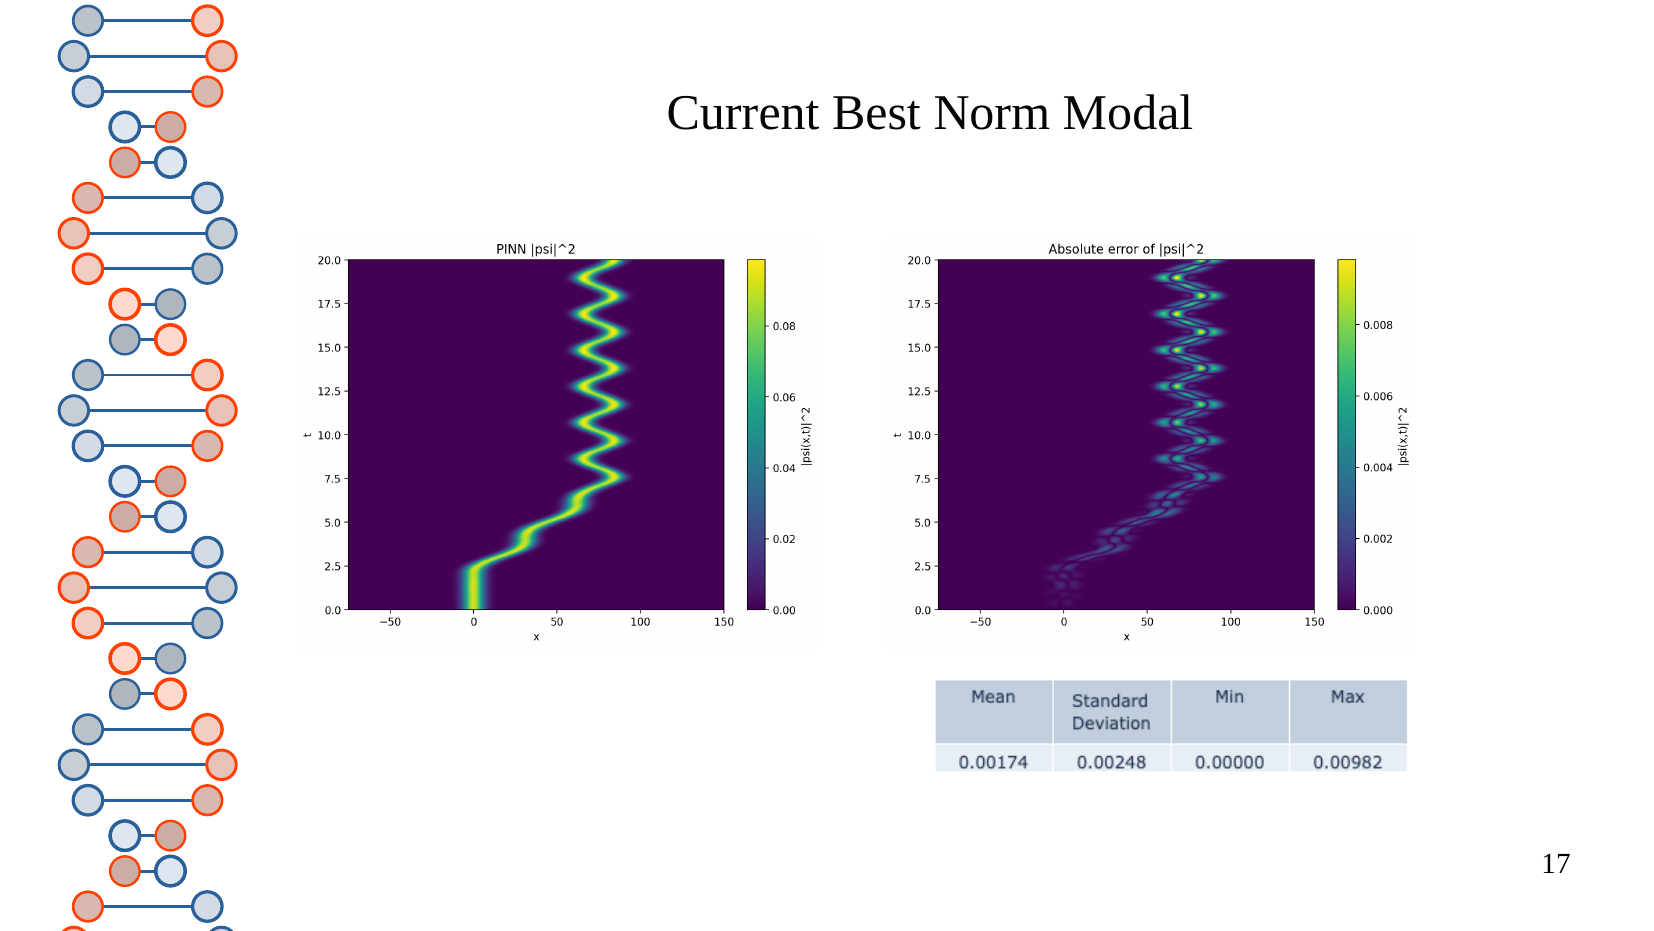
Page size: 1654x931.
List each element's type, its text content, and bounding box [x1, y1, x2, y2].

title Current Best Norm Modal [265, 35, 1595, 189]
picture [915, 661, 1428, 798]
picture [295, 236, 818, 650]
picture [885, 236, 1415, 650]
